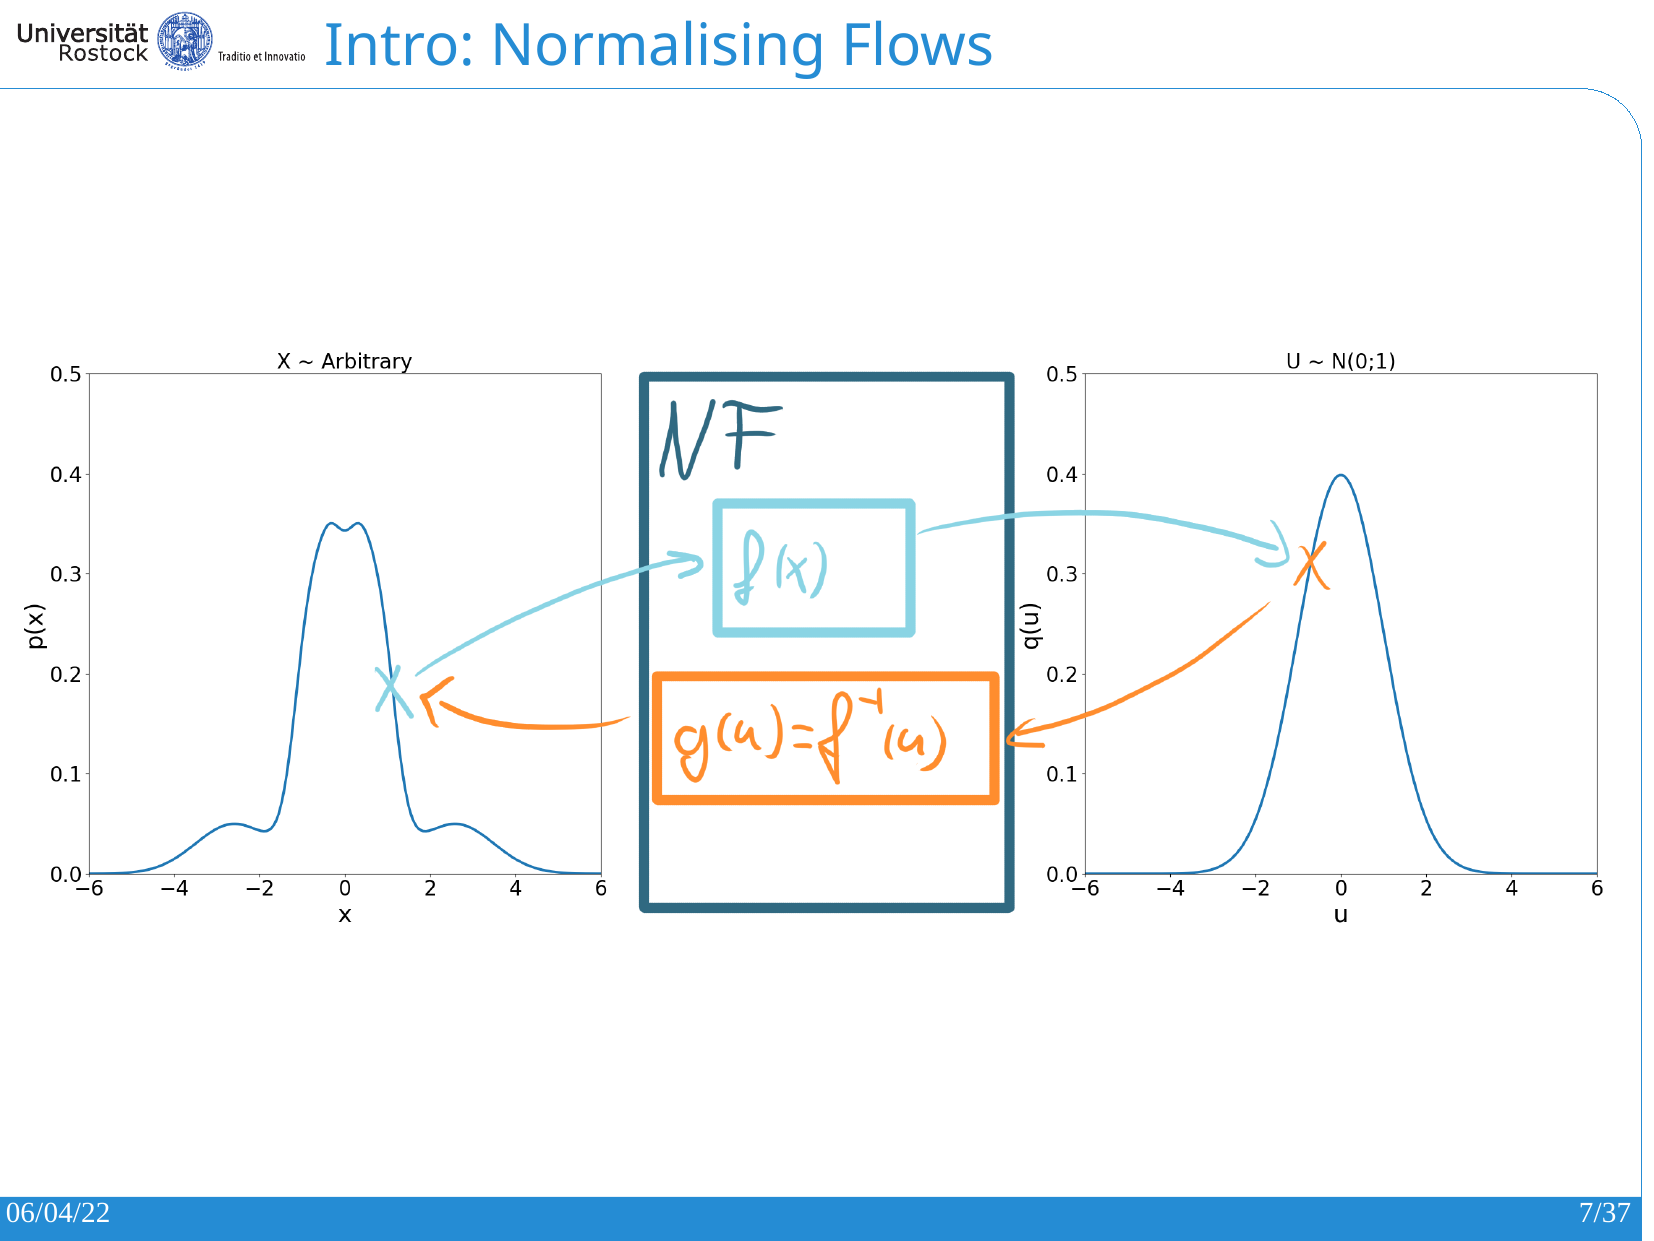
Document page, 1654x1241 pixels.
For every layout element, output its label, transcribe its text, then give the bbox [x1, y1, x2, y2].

title Intro: Normalising Flows [324, 8, 1571, 77]
picture [0, 330, 1625, 949]
